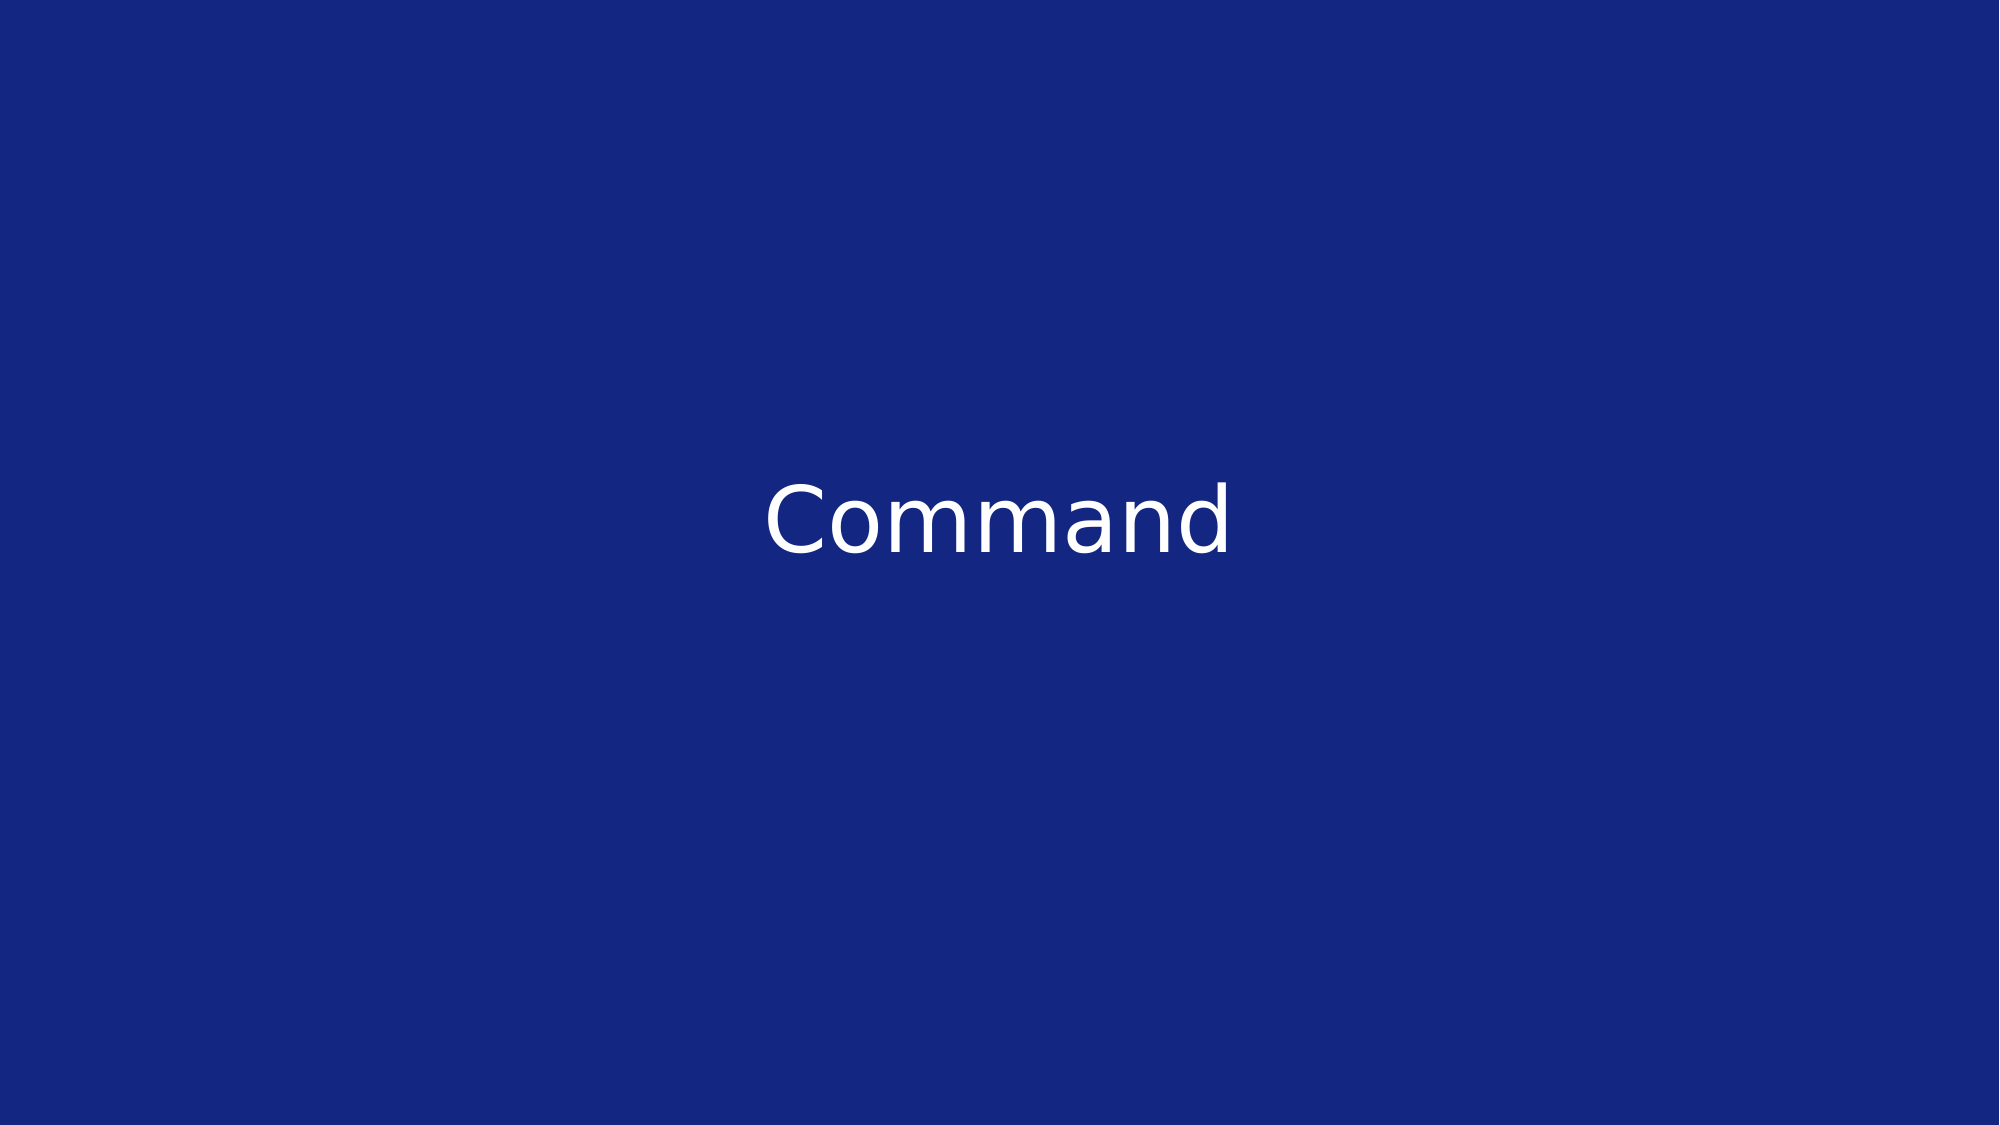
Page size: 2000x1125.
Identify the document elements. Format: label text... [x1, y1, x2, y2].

title Command [99, 427, 1900, 616]
